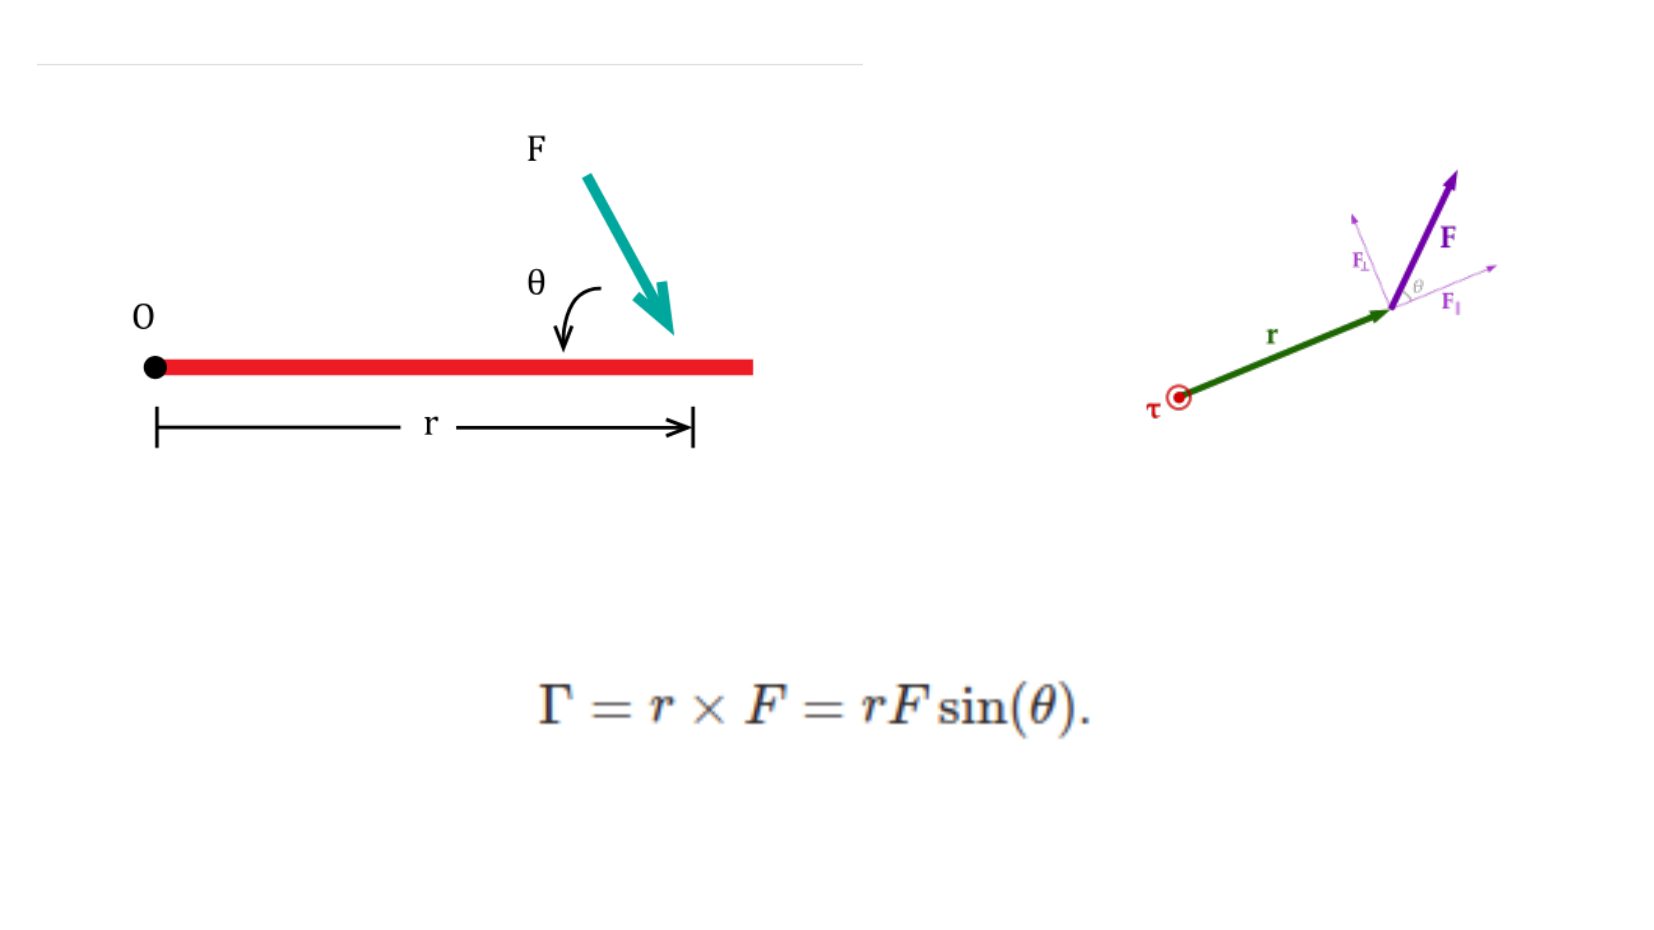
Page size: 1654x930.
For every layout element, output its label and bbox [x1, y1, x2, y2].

picture [1125, 149, 1516, 450]
picture [535, 637, 1126, 794]
picture [37, 59, 863, 500]
